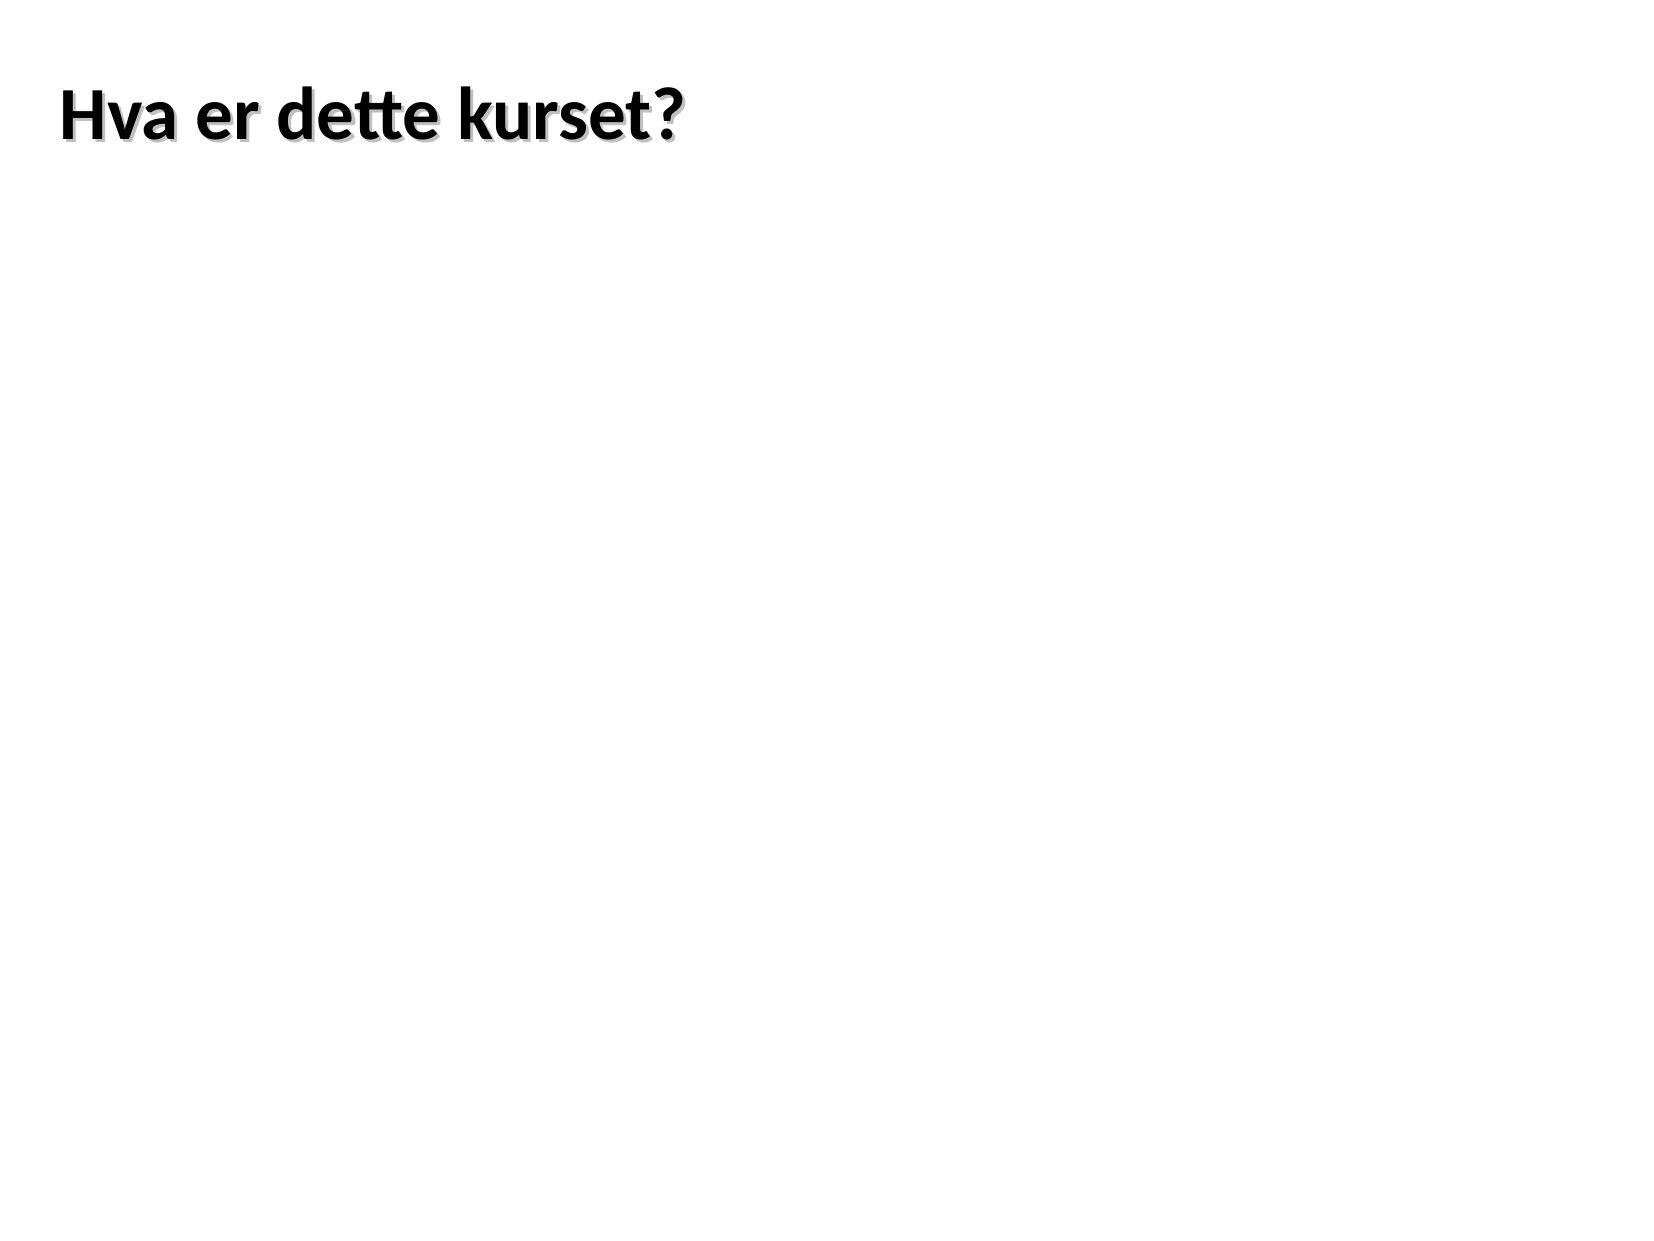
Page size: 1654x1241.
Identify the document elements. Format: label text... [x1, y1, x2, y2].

text_box Hva er dette kurset? [44, 56, 1653, 285]
